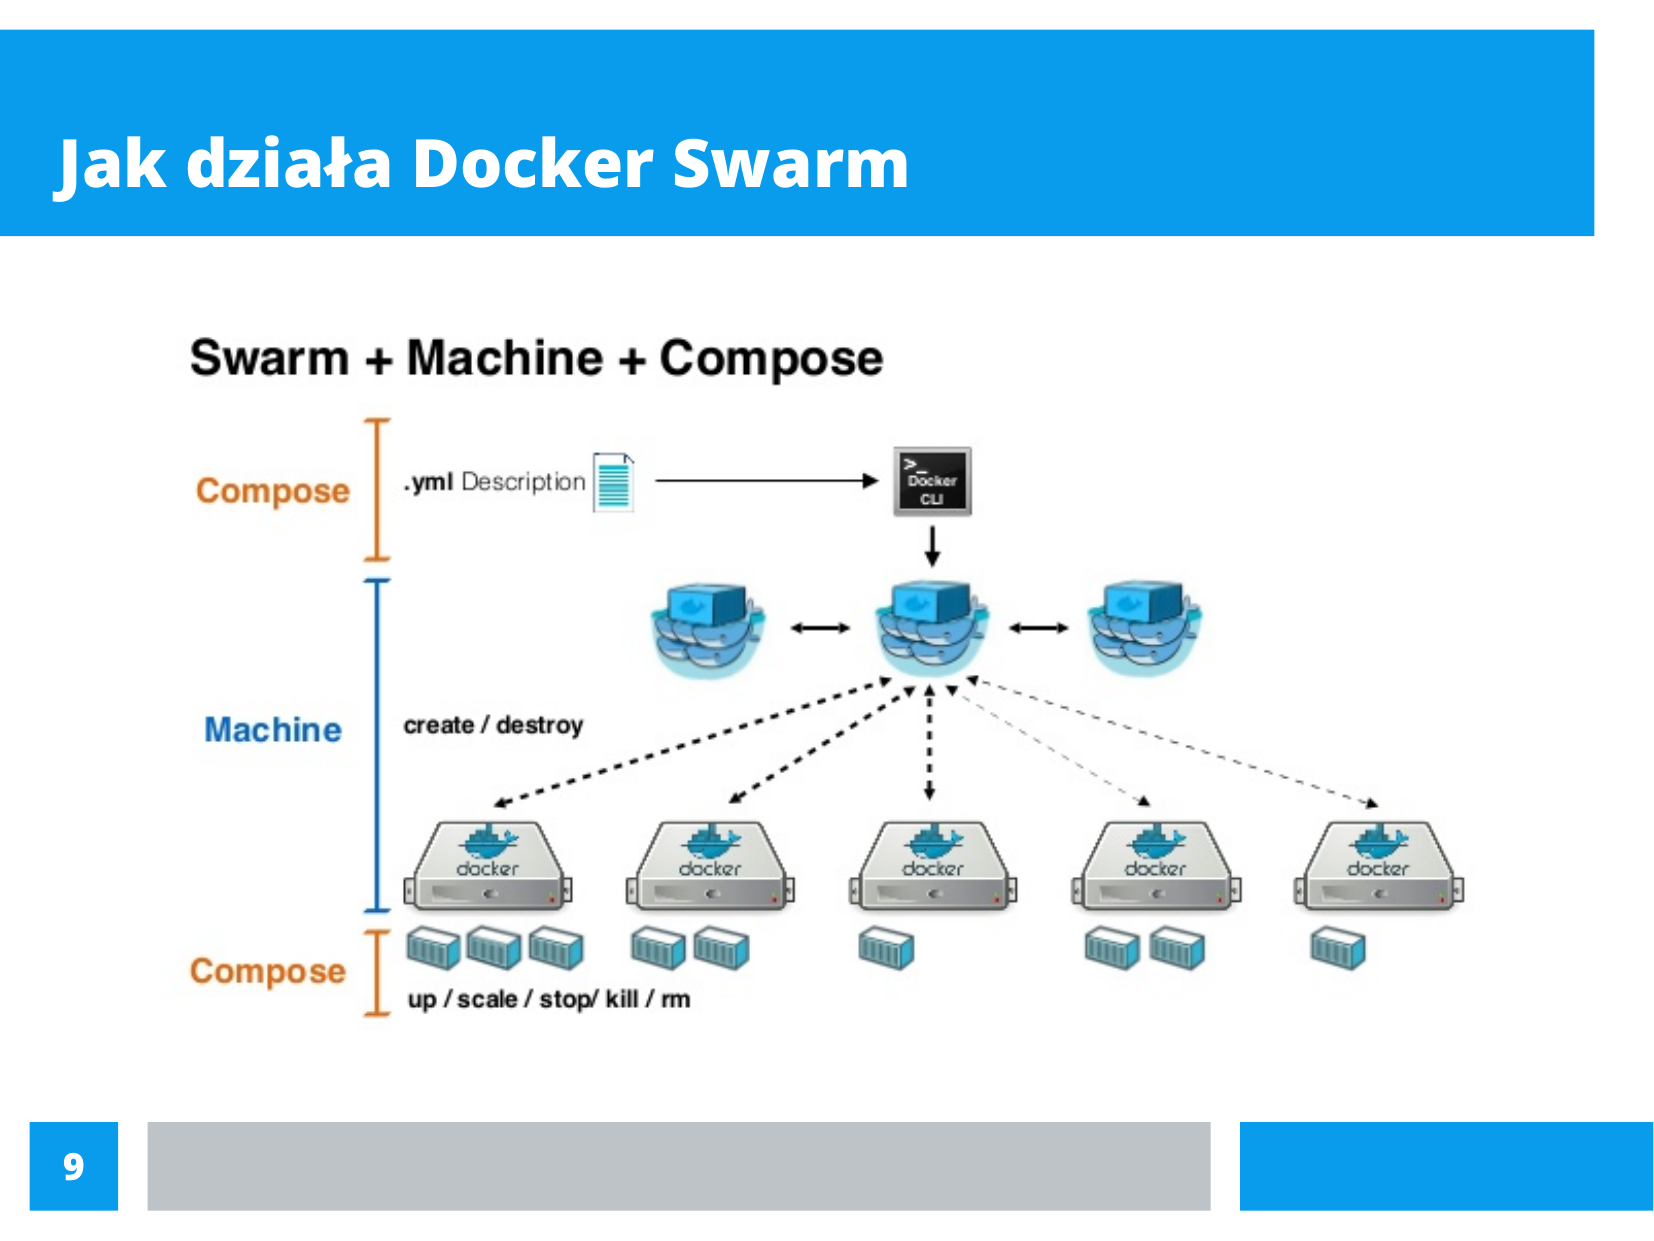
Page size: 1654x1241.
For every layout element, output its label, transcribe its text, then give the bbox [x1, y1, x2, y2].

title Jak działa Docker Swarm [59, 59, 1595, 207]
picture [161, 305, 1475, 1045]
